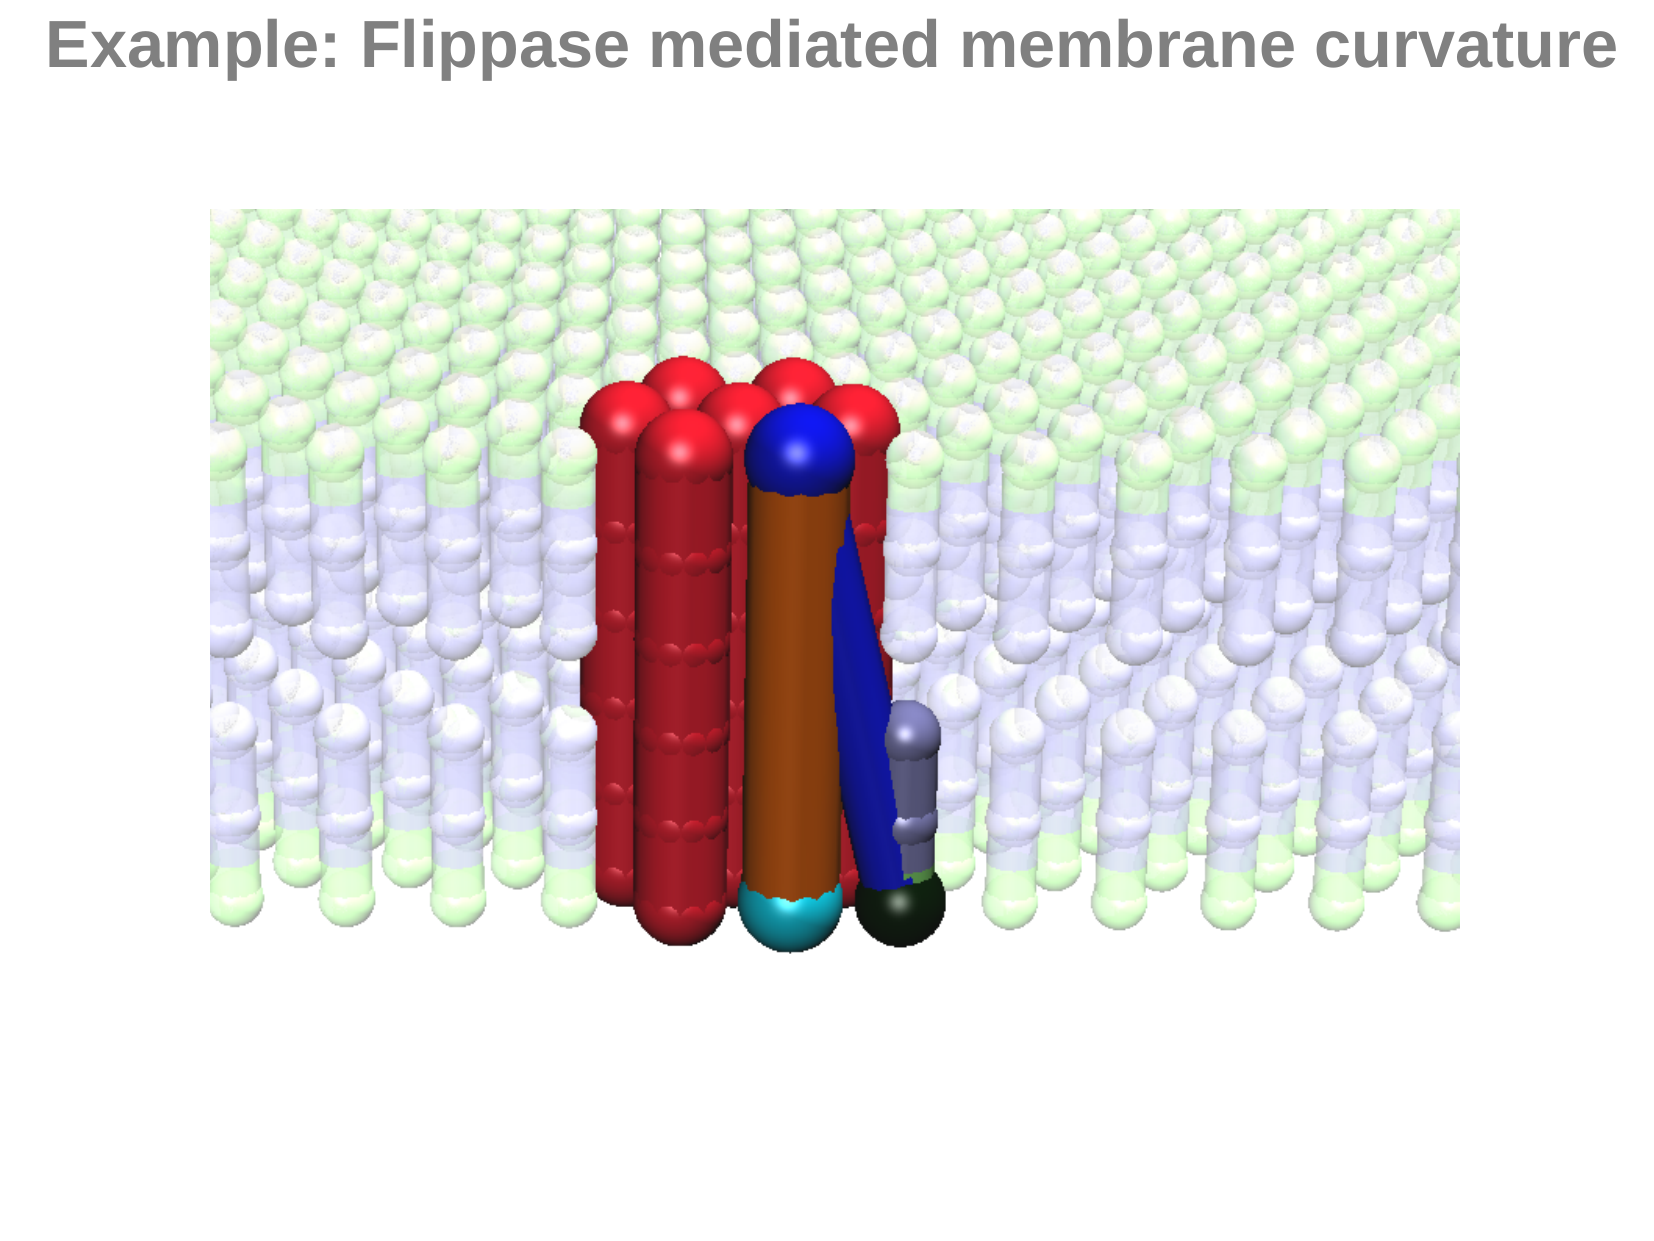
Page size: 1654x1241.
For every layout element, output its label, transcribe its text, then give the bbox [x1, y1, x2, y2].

text_box Example: Flippase mediated membrane curvature [0, 0, 1654, 92]
picture [210, 209, 1460, 1148]
